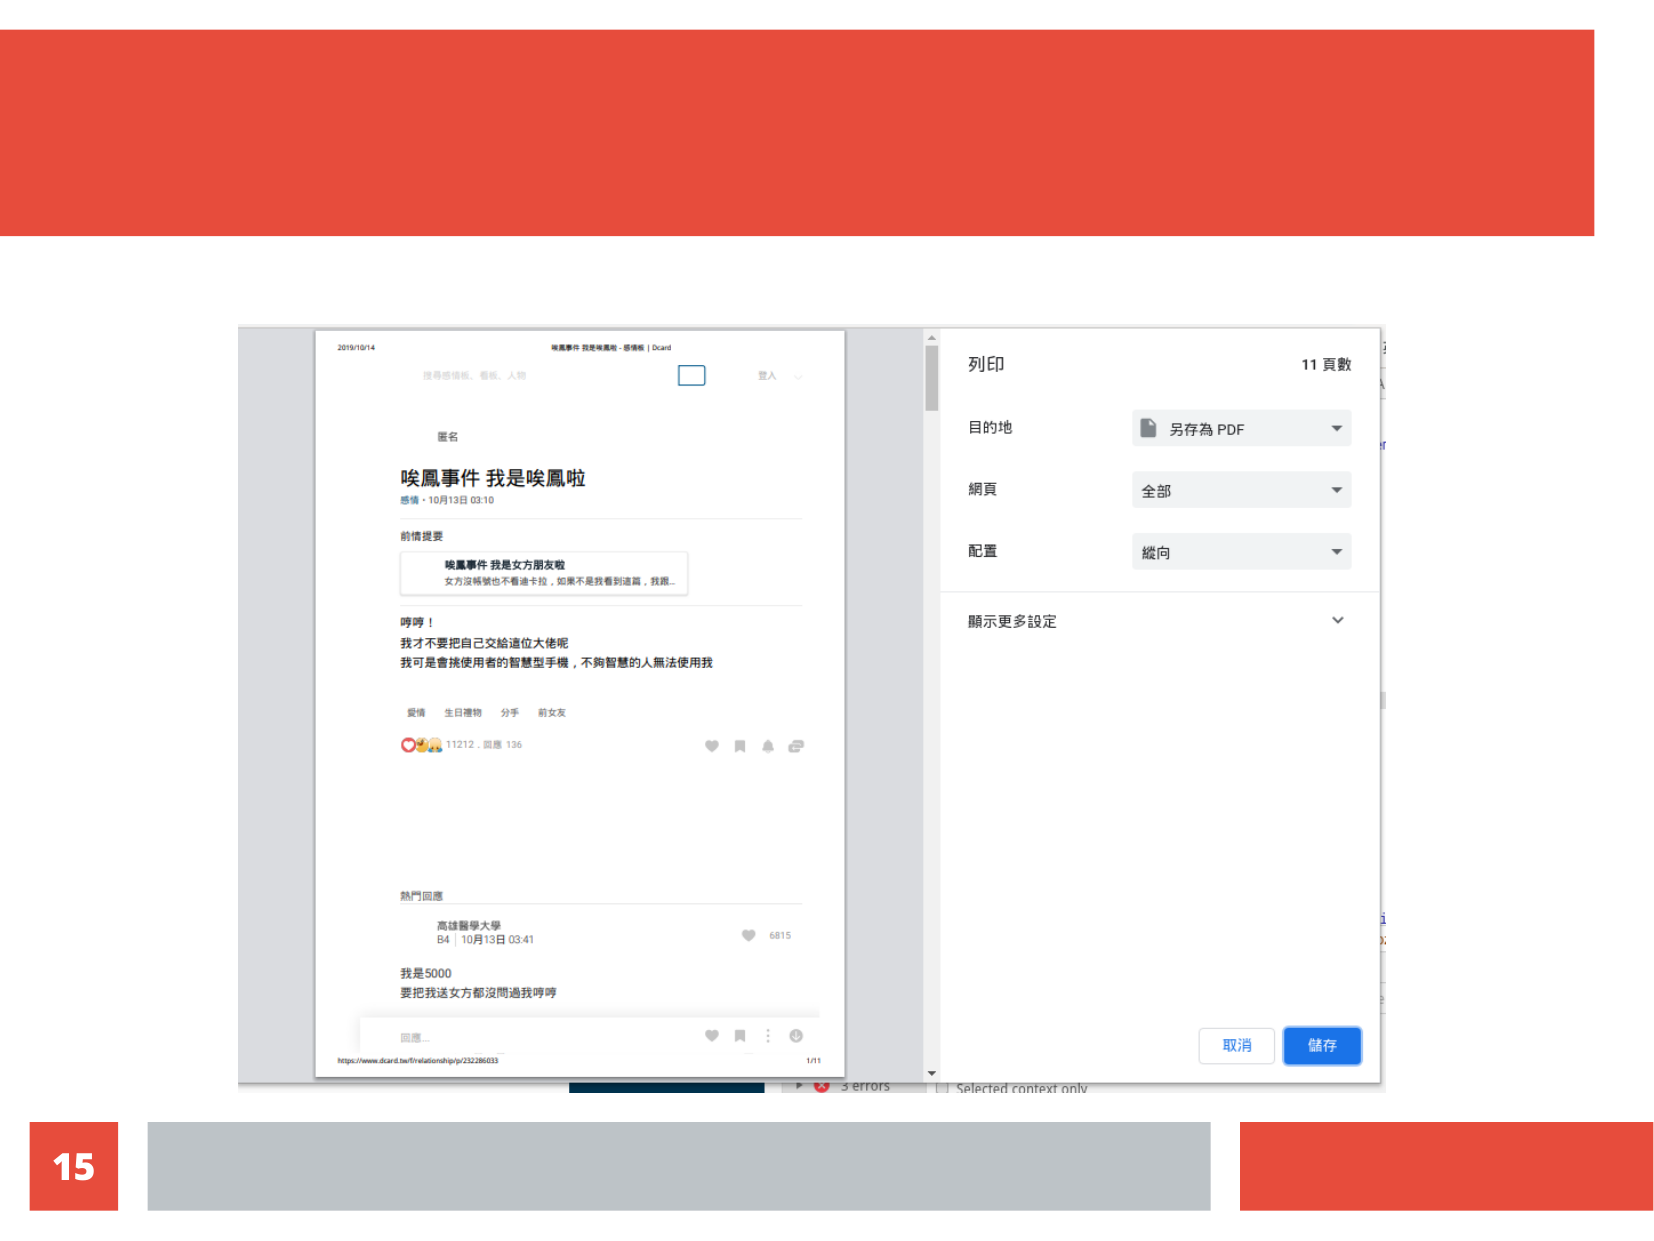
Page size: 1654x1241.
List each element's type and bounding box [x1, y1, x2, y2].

picture [238, 324, 1386, 1093]
